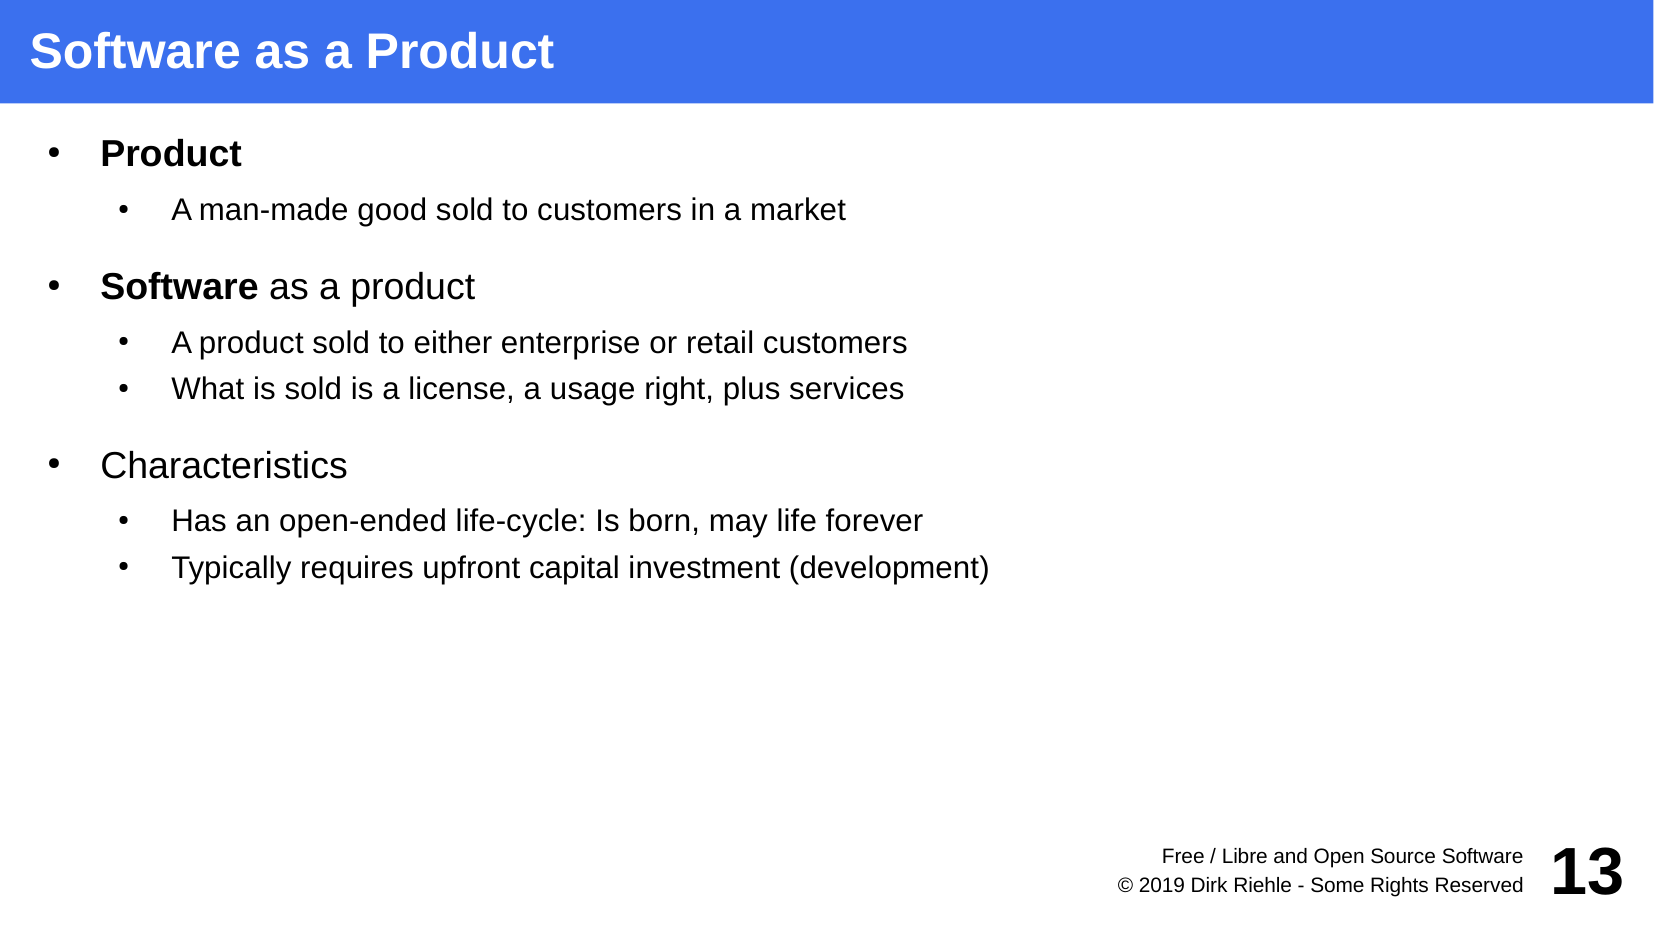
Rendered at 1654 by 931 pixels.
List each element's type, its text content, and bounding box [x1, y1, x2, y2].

list Product A man-made good sold to customers in a market Software as a product A product sold to either enterprise or retail customers What is sold is a license, a usage right, plus services Characteristics Has an open-ended life-cycle: Is born, may life forever Typically requires upfront capital investment (development) [29, 132, 1625, 813]
title Software as a Product [0, 0, 1654, 104]
